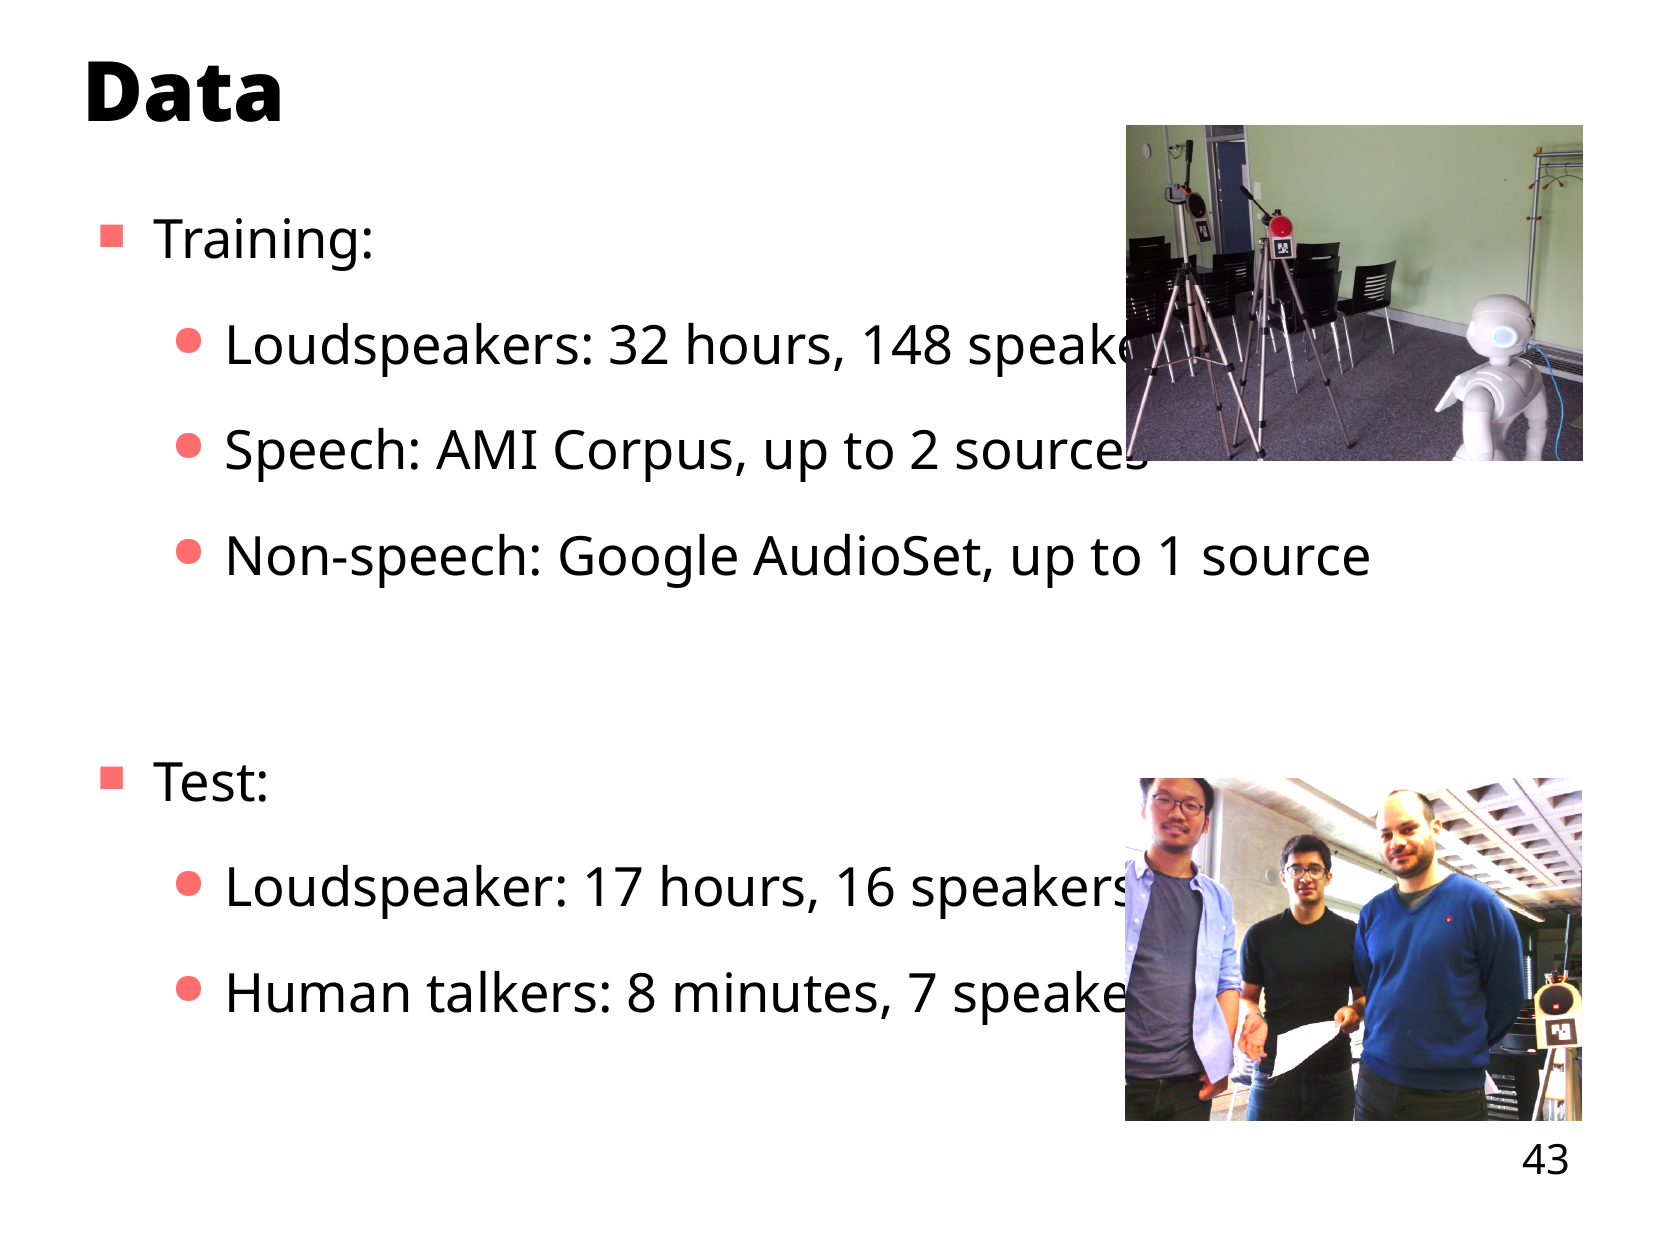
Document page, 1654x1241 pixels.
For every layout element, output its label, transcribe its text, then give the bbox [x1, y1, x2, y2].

picture [1126, 125, 1583, 461]
picture [1125, 778, 1582, 1121]
title Data [82, 37, 1571, 143]
list Training: Loudspeakers: 32 hours, 148 speakers Speech: AMI Corpus, up to 2 sources Non-speech: Google AudioSet, up to 1 source Test: Loudspeaker: 17 hours, 16 speakers Human talkers: 8 minutes, 7 speakers [82, 200, 1571, 1111]
